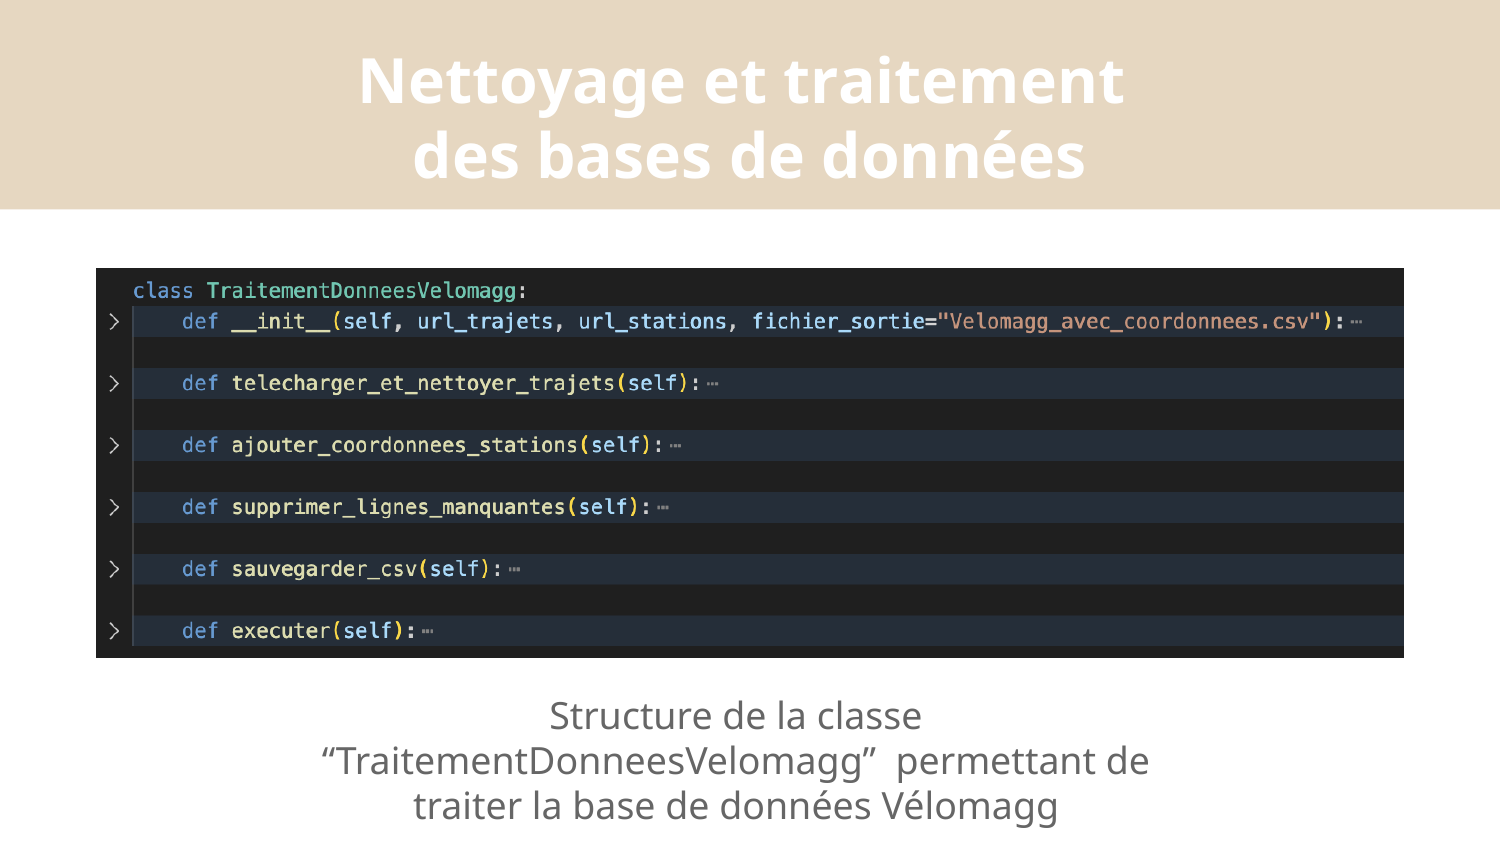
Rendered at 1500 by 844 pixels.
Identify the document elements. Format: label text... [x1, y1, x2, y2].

title Nettoyage et traitement des bases de données [51, 25, 1449, 172]
text_box Structure de la classe “TraitementDonneesVelomagg” permettant de traiter la base de données Vélomagg [300, 676, 1172, 778]
picture [96, 268, 1404, 658]
